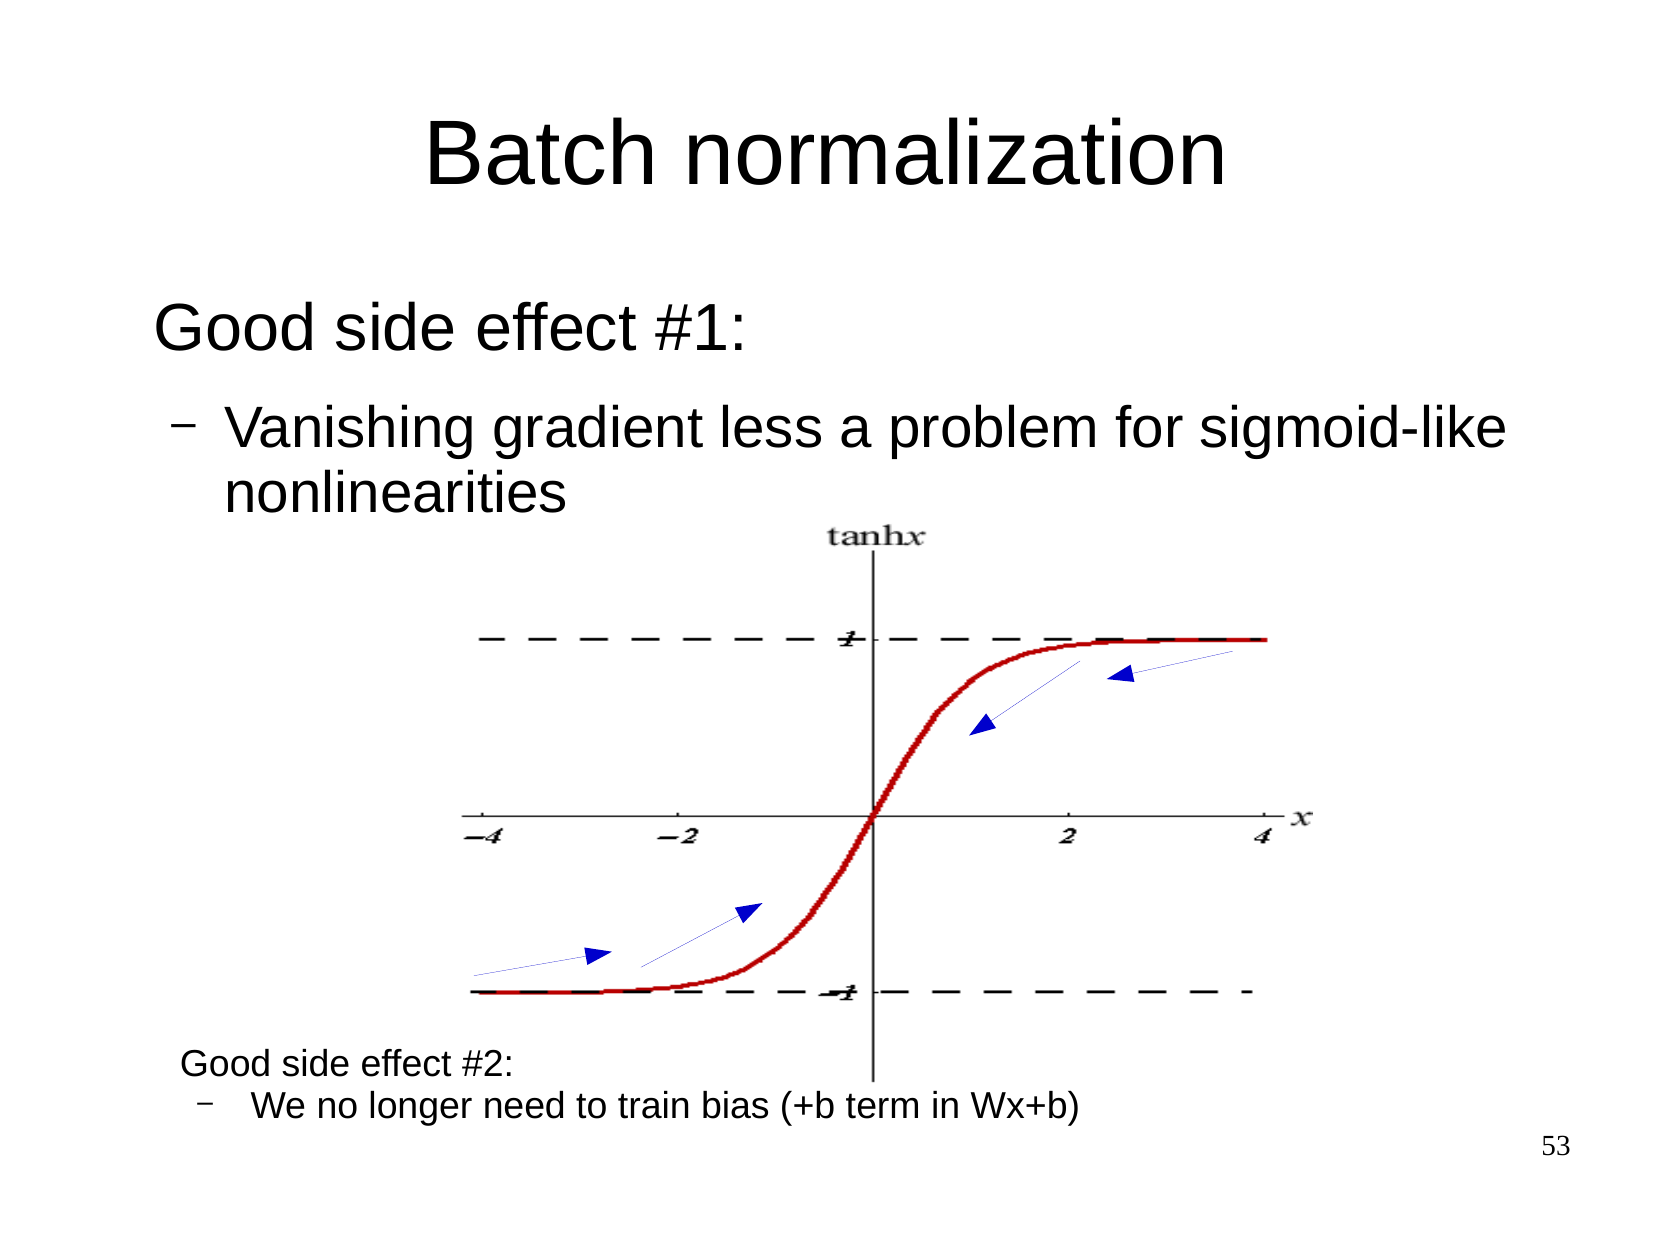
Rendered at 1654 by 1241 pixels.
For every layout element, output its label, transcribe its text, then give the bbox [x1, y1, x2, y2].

list Good side effect #1: Vanishing gradient less a problem for sigmoid-like nonlinearities [82, 290, 1571, 1010]
title Batch normalization [82, 49, 1571, 257]
picture [456, 516, 1313, 1035]
text_box Good side effect #2: We no longer need to train bias (+b term in Wx+b) [94, 1035, 1561, 1220]
